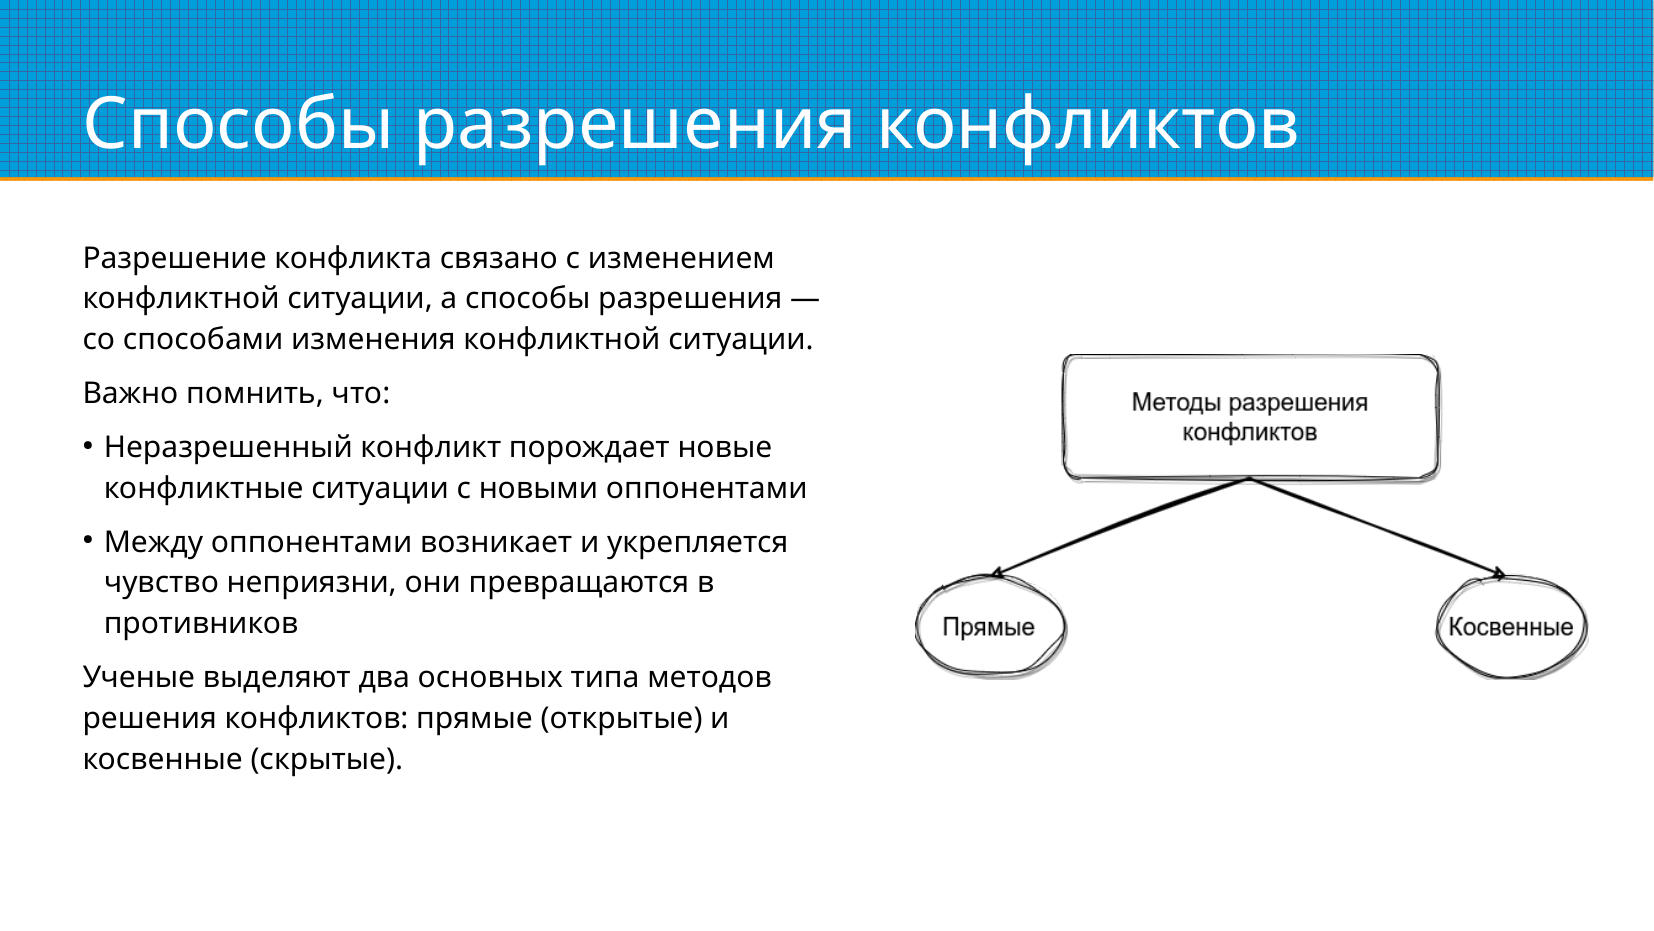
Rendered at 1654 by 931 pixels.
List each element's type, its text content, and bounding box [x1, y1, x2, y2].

picture [915, 354, 1589, 680]
list Разрешение конфликта связано с изменением конфликтной ситуации, а способы разрешения — со способами изменения конфликтной ситуации. Важно помнить, что: Неразрешенный конфликт порождает новые конфликтные ситуации с новыми оппонентами Между оппонентами возникает и укрепляется чувство неприязни, они превращаются в противников Ученые выделяют два основных типа методов решения конфликтов: прямые (открытые) и косвенные (скрытые). [82, 236, 827, 811]
title Способы разрешения конфликтов [82, 14, 1571, 171]
